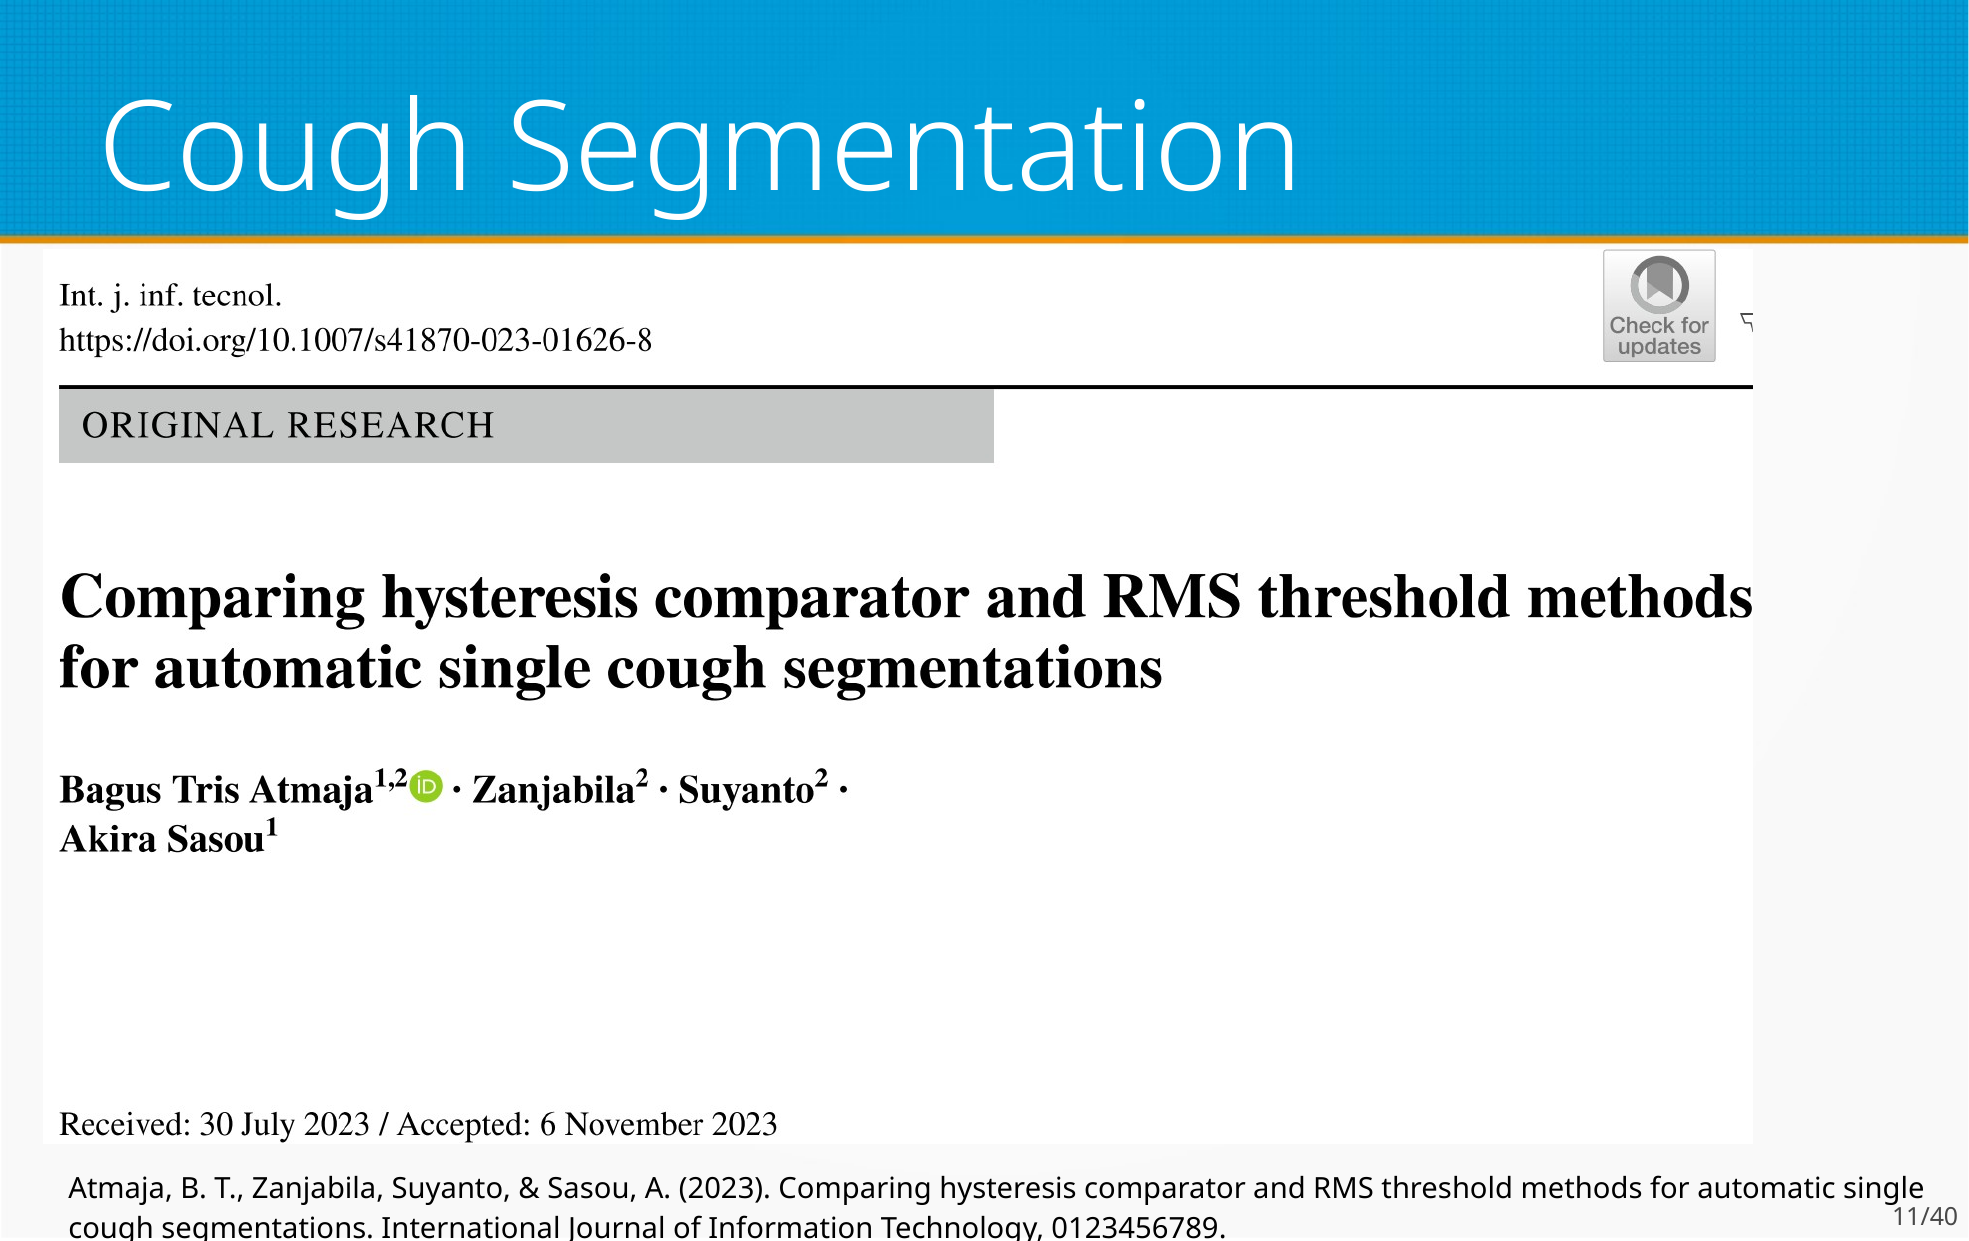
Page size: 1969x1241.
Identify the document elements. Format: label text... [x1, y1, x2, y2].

text_box Atmaja, B. T., Zanjabila, Suyanto, & Sasou, A. (2023). Comparing hysteresis comparator and RMS threshold methods for automatic single cough segmentations. International Journal of Information Technology, 0123456789. [62, 1149, 1942, 1241]
title Cough Segmentation [98, 19, 1870, 227]
picture [0, 233, 1969, 1241]
